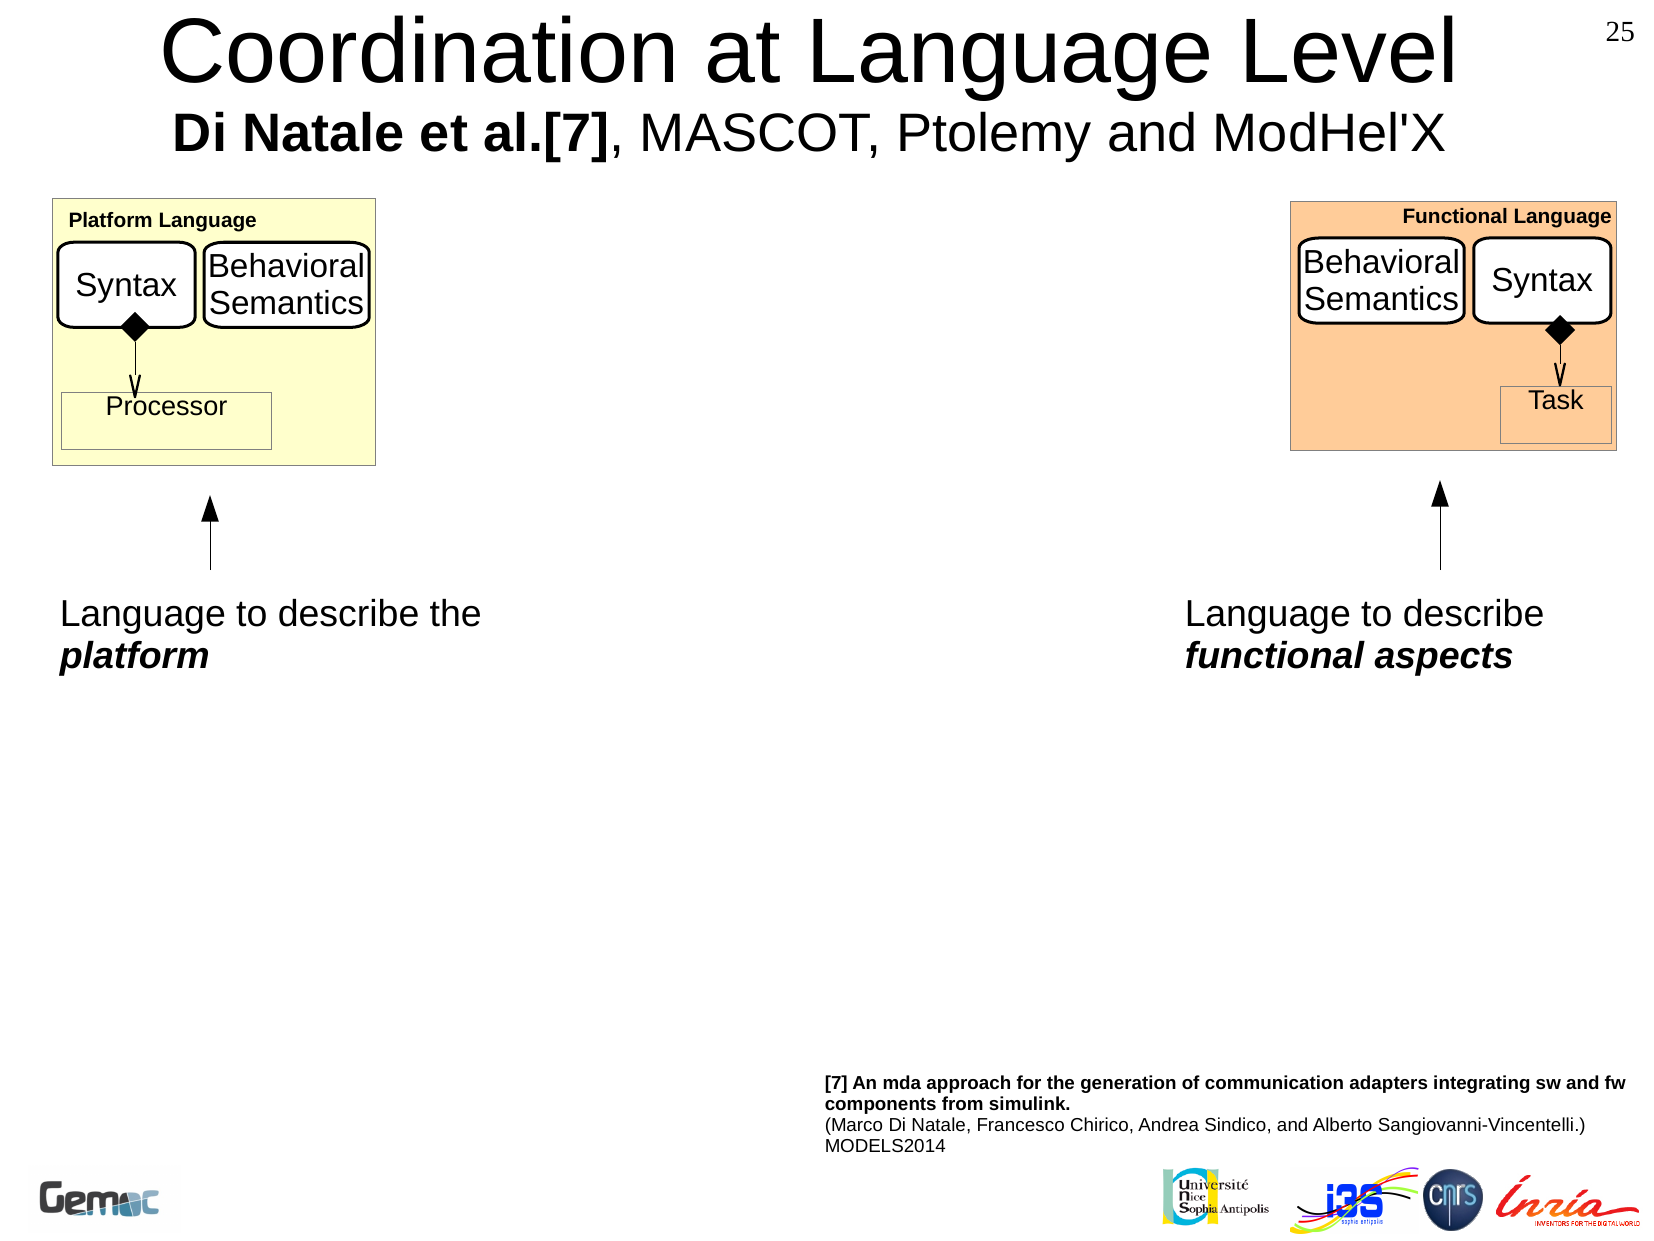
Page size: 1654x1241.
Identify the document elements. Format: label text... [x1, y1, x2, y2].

text_box Processor [61, 392, 272, 450]
text_box Syntax [1473, 266, 1611, 324]
text_box Syntax [57, 266, 196, 328]
text_box [7] An mda approach for the generation of communication adapters integrating sw and fw components from simulink. (Marco Di Natale, Francesco Chirico, Andrea Sindico, and Alberto Sangiovanni-Vincentelli.) MODELS2014 [810, 1065, 1654, 1186]
text_box Language to describe functional aspects [1170, 585, 1636, 811]
text_box Behavioral Semantics [204, 266, 370, 328]
picture [1137, 1186, 1647, 1241]
text_box Task [1500, 386, 1612, 444]
text_box Language to describe the platform [45, 585, 511, 811]
text_box Behavioral Semantics [1299, 266, 1465, 324]
text_box [1290, 266, 1617, 451]
text_box [52, 266, 376, 466]
title Coordination at Language Level Di Natale et al.[7], MASCOT, Ptolemy and ModHel'X [0, 0, 1654, 266]
